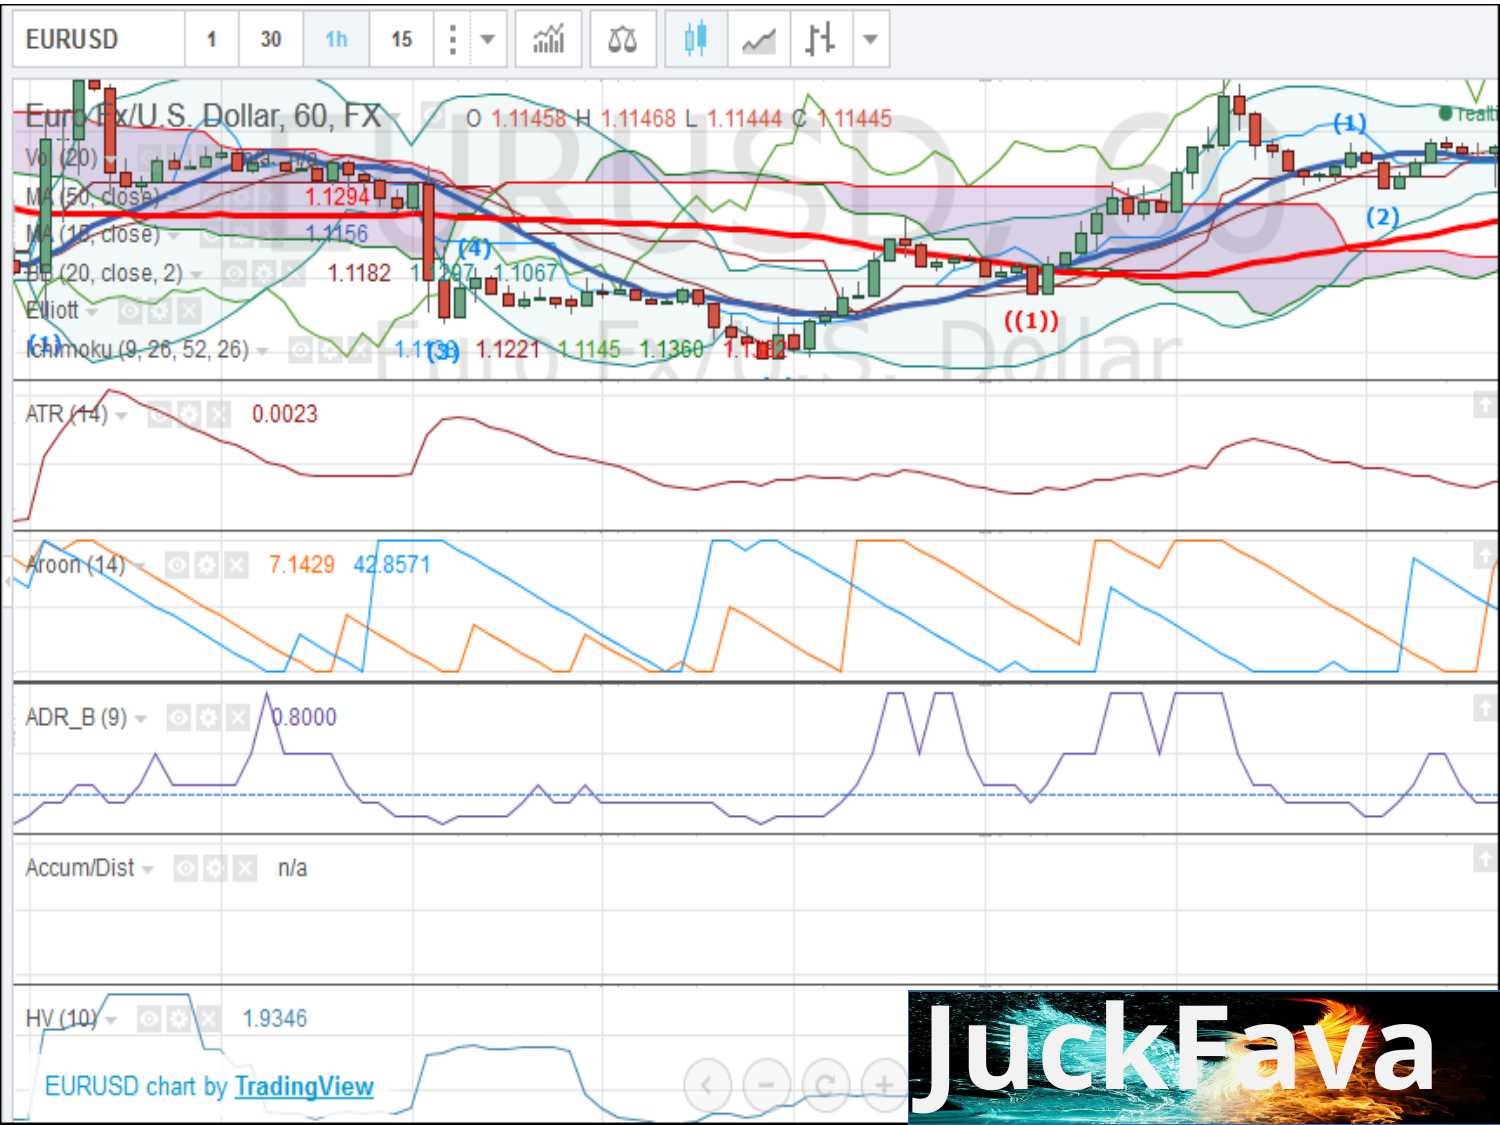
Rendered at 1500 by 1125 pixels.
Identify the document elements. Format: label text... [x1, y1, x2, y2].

text_box JuckFava [908, 966, 1500, 1125]
picture [0, 4, 1500, 1125]
